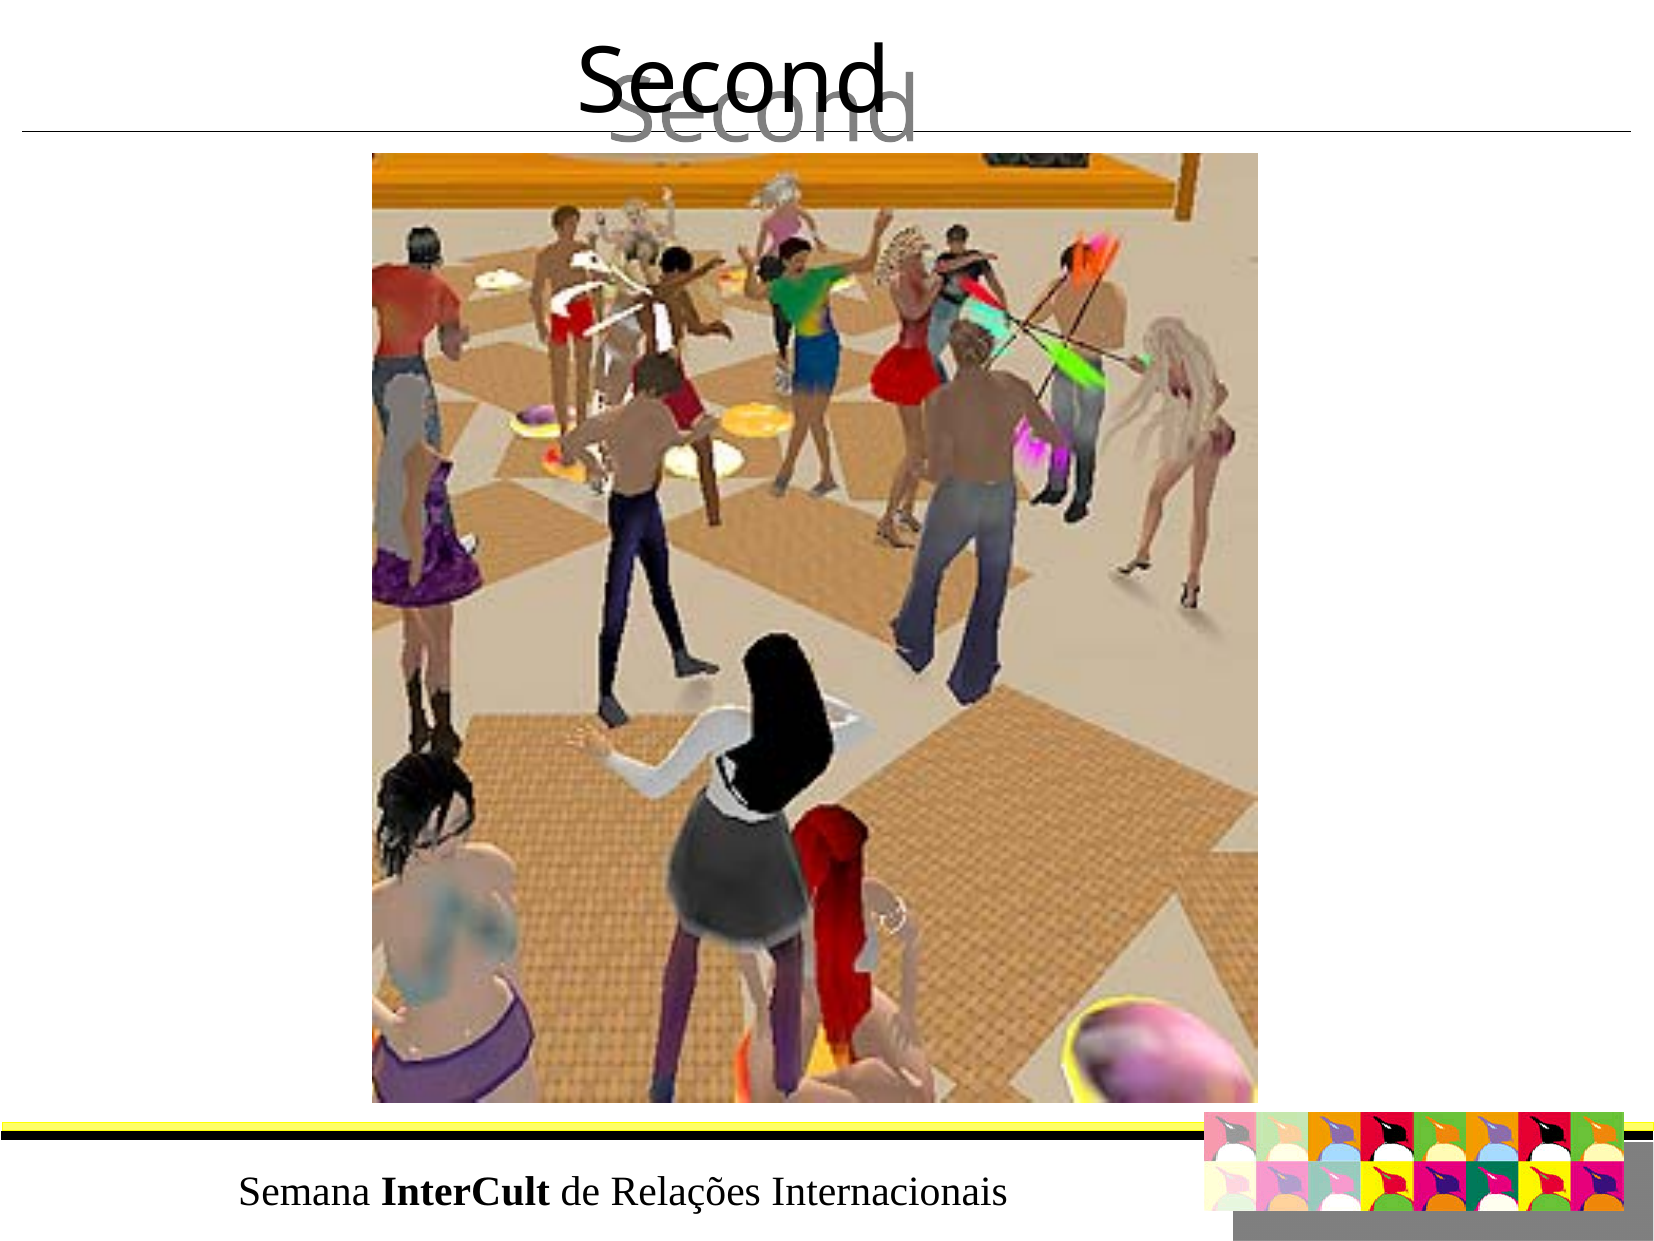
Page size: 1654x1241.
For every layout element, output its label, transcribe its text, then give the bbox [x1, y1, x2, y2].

chart [1204, 1112, 1624, 1211]
text_box Second Life [576, 14, 1043, 125]
picture [372, 153, 1258, 1103]
text_box [1, 1122, 1204, 1140]
text_box [1624, 1122, 1654, 1140]
text_box Semana InterCult de Relações Internacionais [238, 1168, 1009, 1217]
